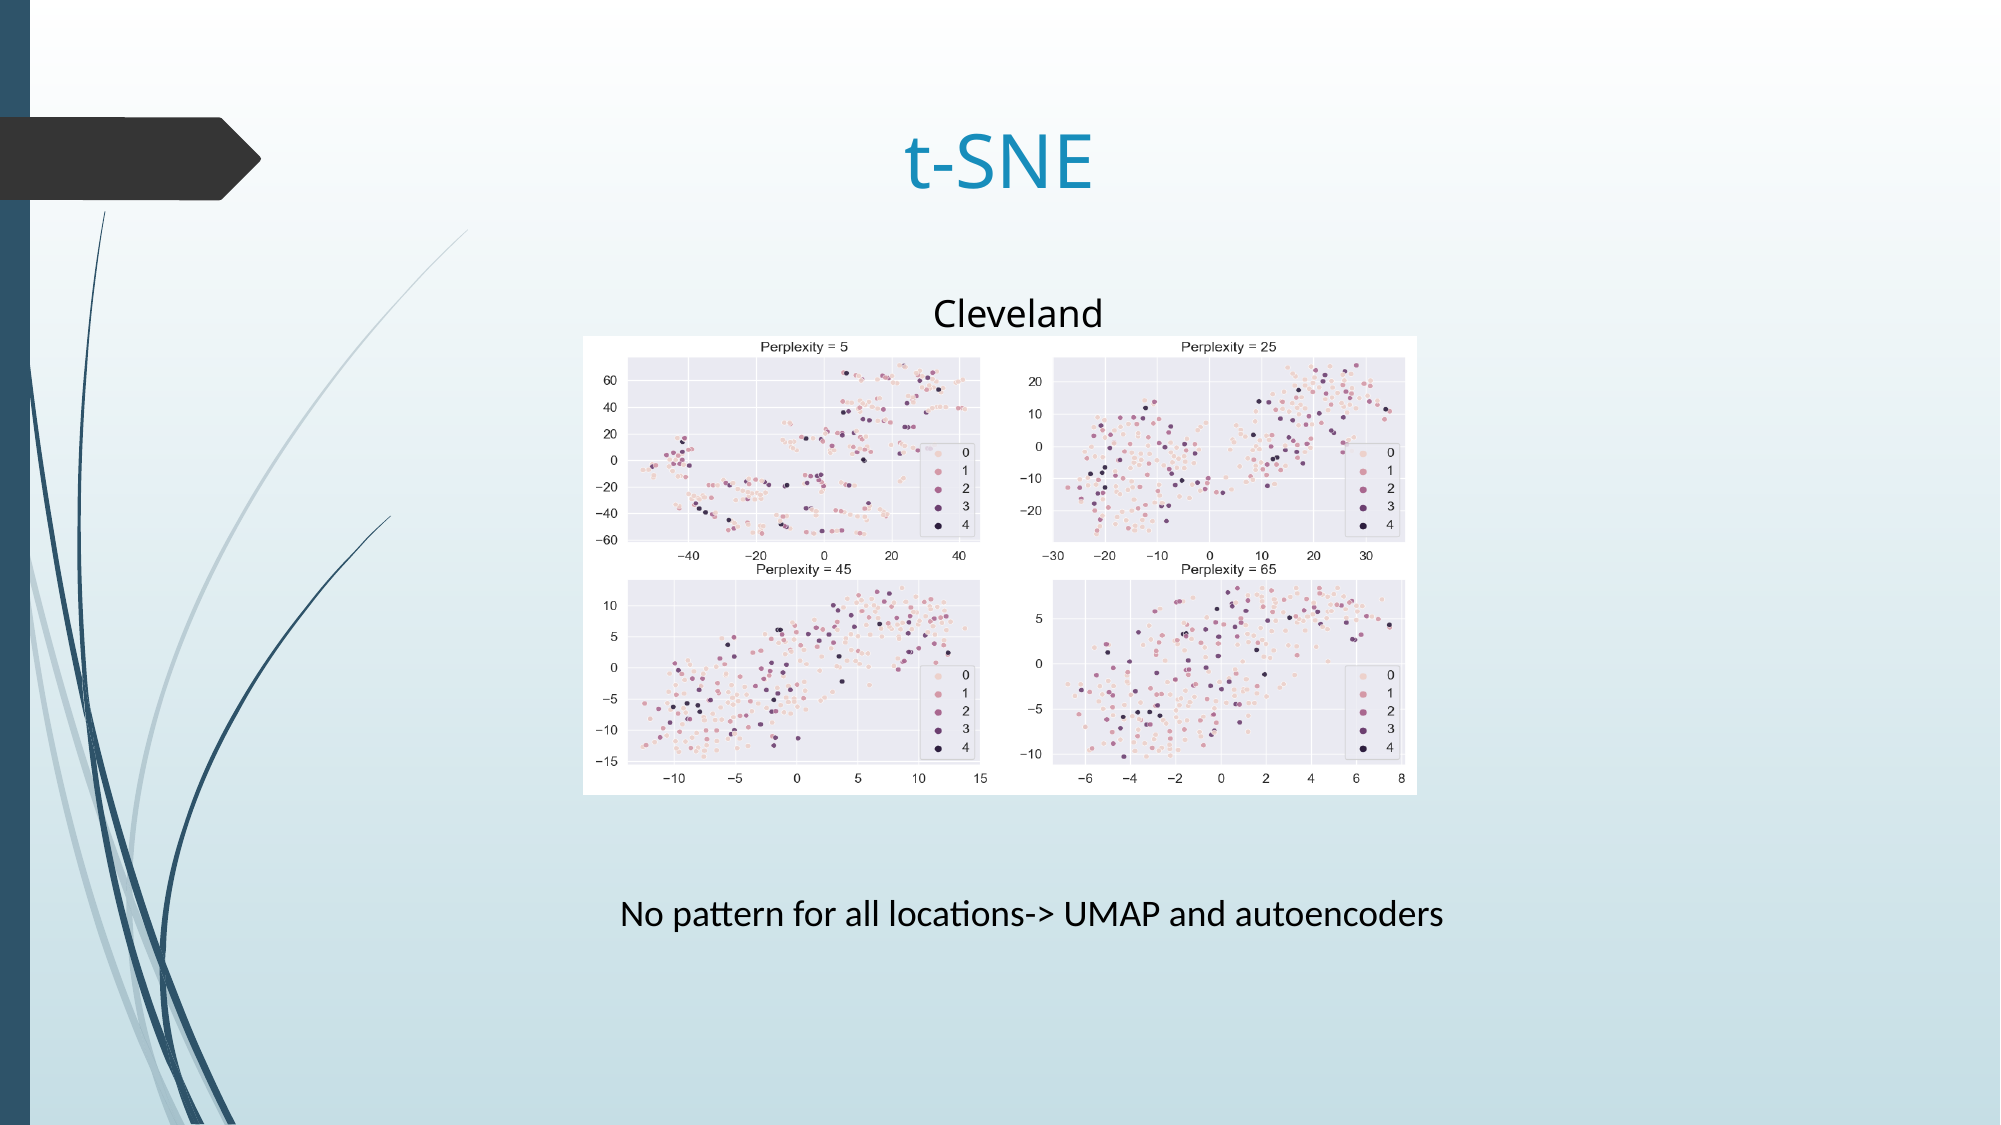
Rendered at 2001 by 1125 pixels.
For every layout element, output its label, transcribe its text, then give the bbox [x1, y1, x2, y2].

picture [583, 336, 1417, 795]
title t-SNE [137, 106, 1863, 205]
text_box No pattern for all locations-> UMAP and autoencoders [605, 881, 1617, 943]
text_box Cleveland [917, 282, 1163, 343]
